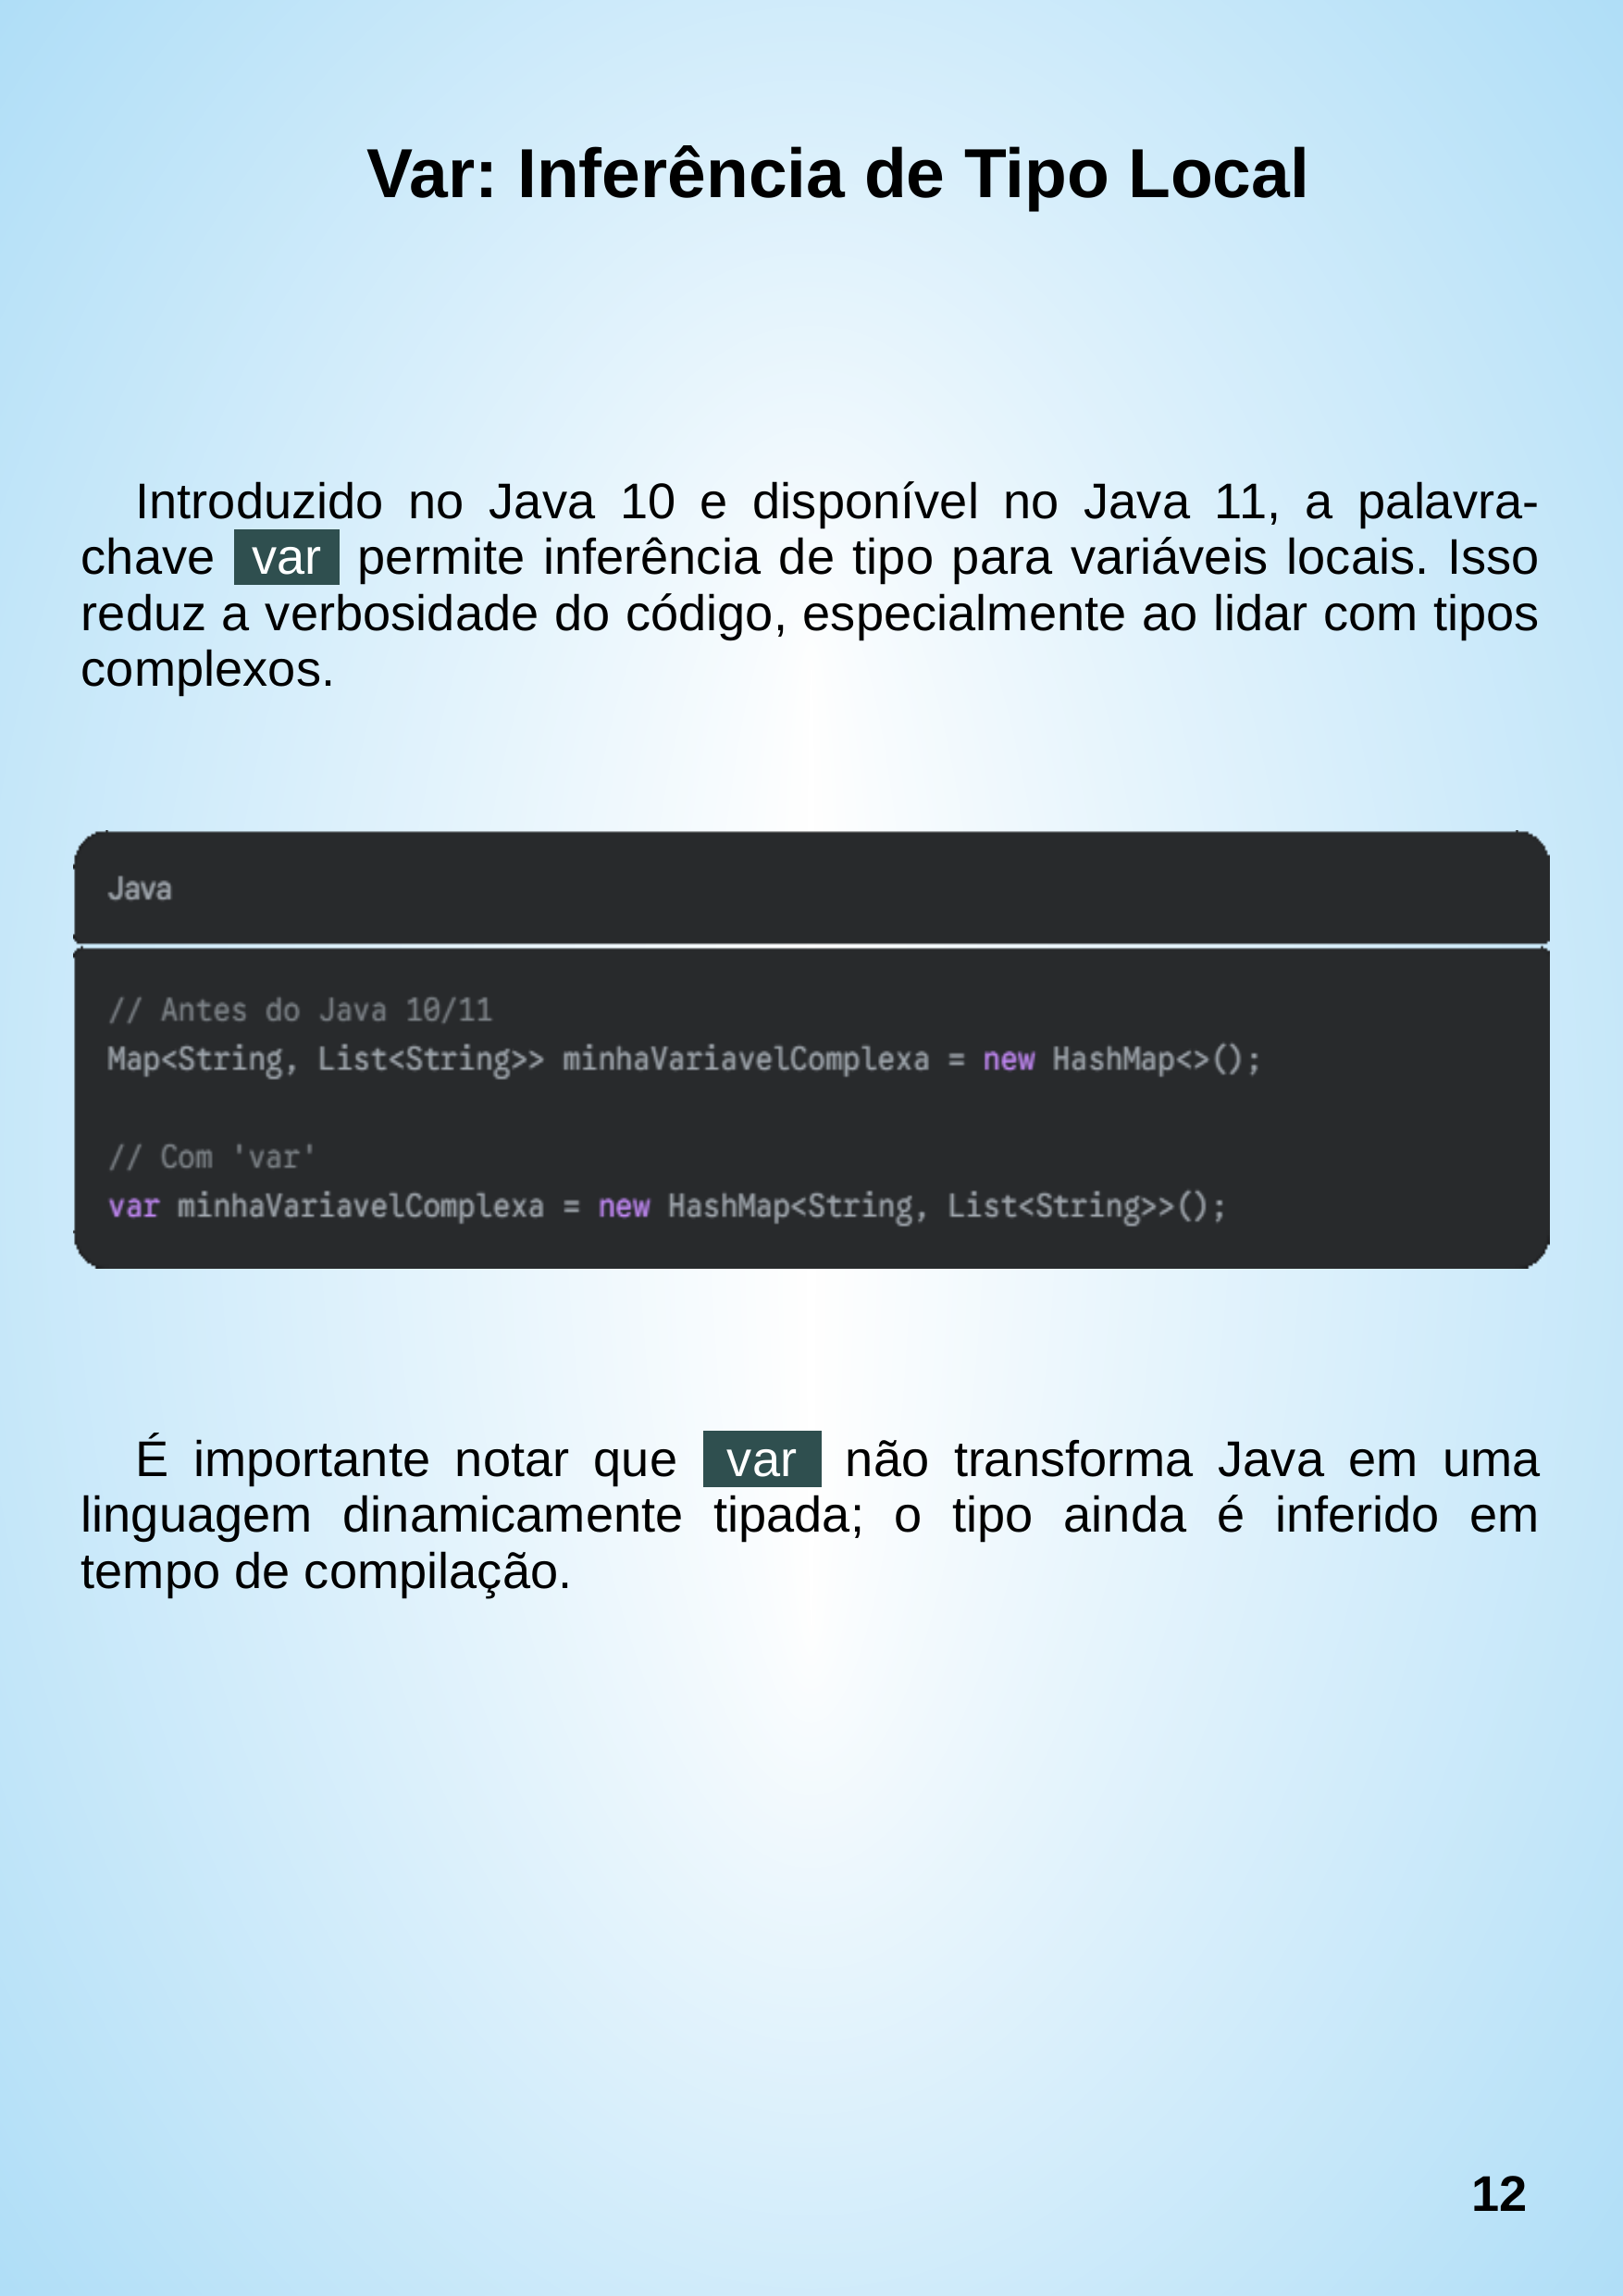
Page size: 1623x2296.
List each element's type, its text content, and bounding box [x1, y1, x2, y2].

list Introduzido no Java 10 e disponível no Java 11, a palavra-chave var permite inferência de tipo para variáveis locais. Isso reduz a verbosidade do código, especialmente ao lidar com tipos complexos. É importante notar que var não transforma Java em uma linguagem dinamicamente tipada; o tipo ainda é inferido em tempo de compilação. [81, 1269, 1542, 2051]
list Introduzido no Java 10 e disponível no Java 11, a palavra-chave var permite inferência de tipo para variáveis locais. Isso reduz a verbosidade do código, especialmente ao lidar com tipos complexos. É importante notar que var não transforma Java em uma linguagem dinamicamente tipada; o tipo ainda é inferido em tempo de compilação. [81, 255, 1542, 830]
picture [73, 830, 1550, 1269]
title Var: Inferência de Tipo Local [81, 91, 1542, 255]
